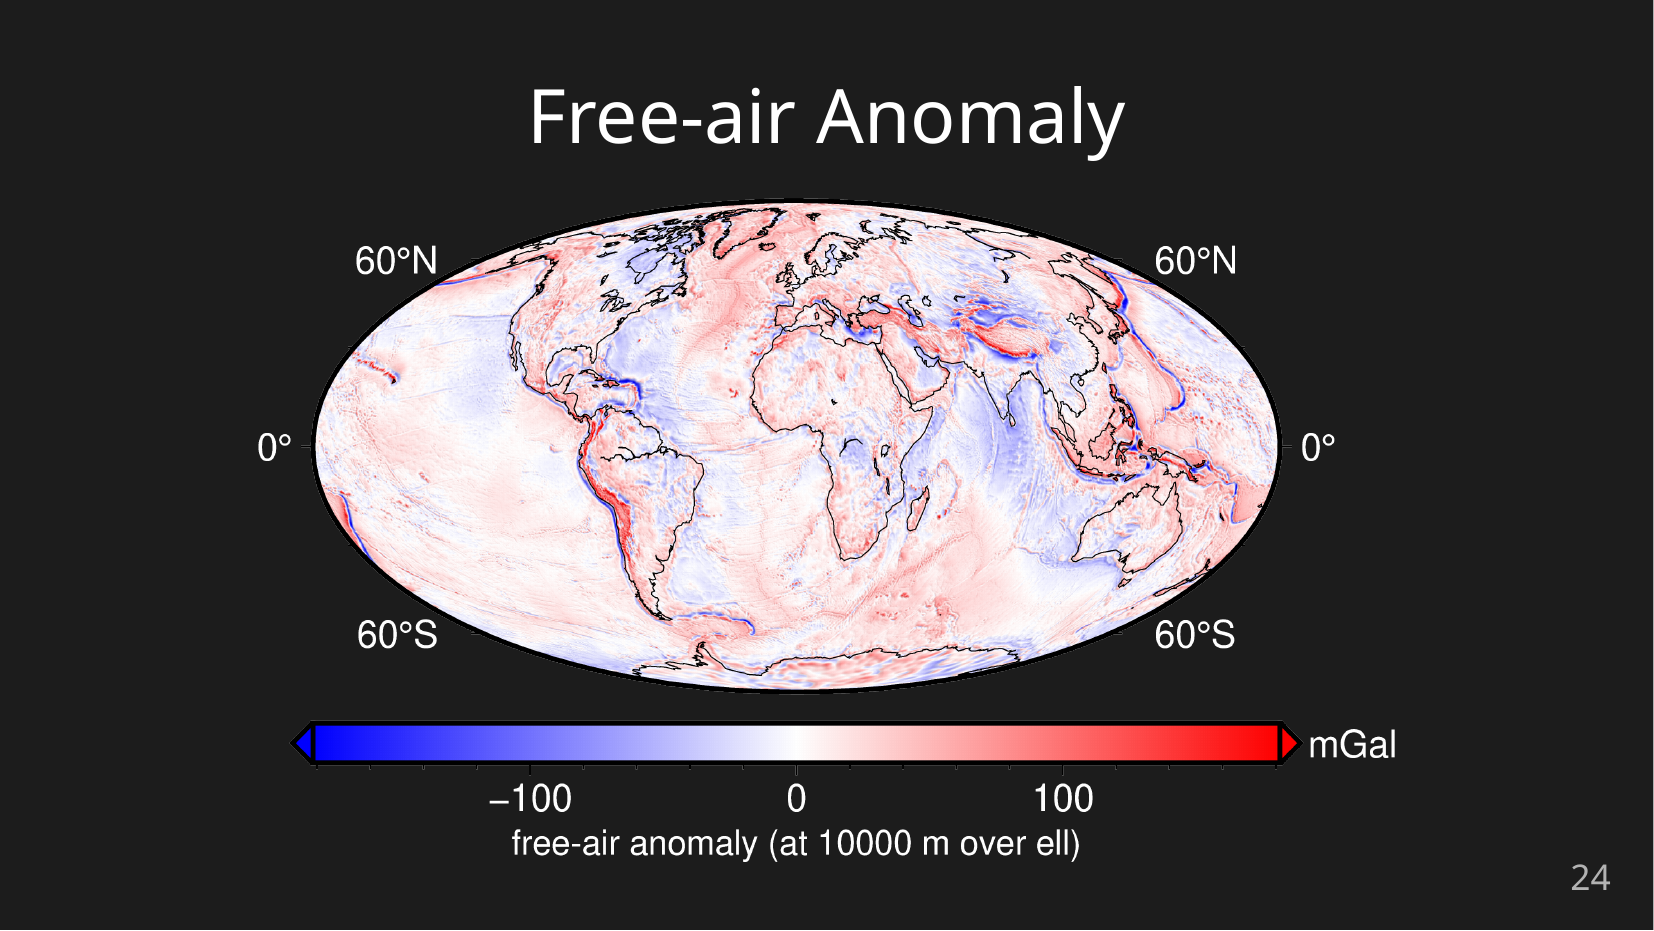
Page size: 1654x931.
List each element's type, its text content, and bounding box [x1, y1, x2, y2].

picture [258, 198, 1395, 863]
text_box <number> [1409, 845, 1626, 916]
title Free-air Anomaly [82, 37, 1571, 193]
